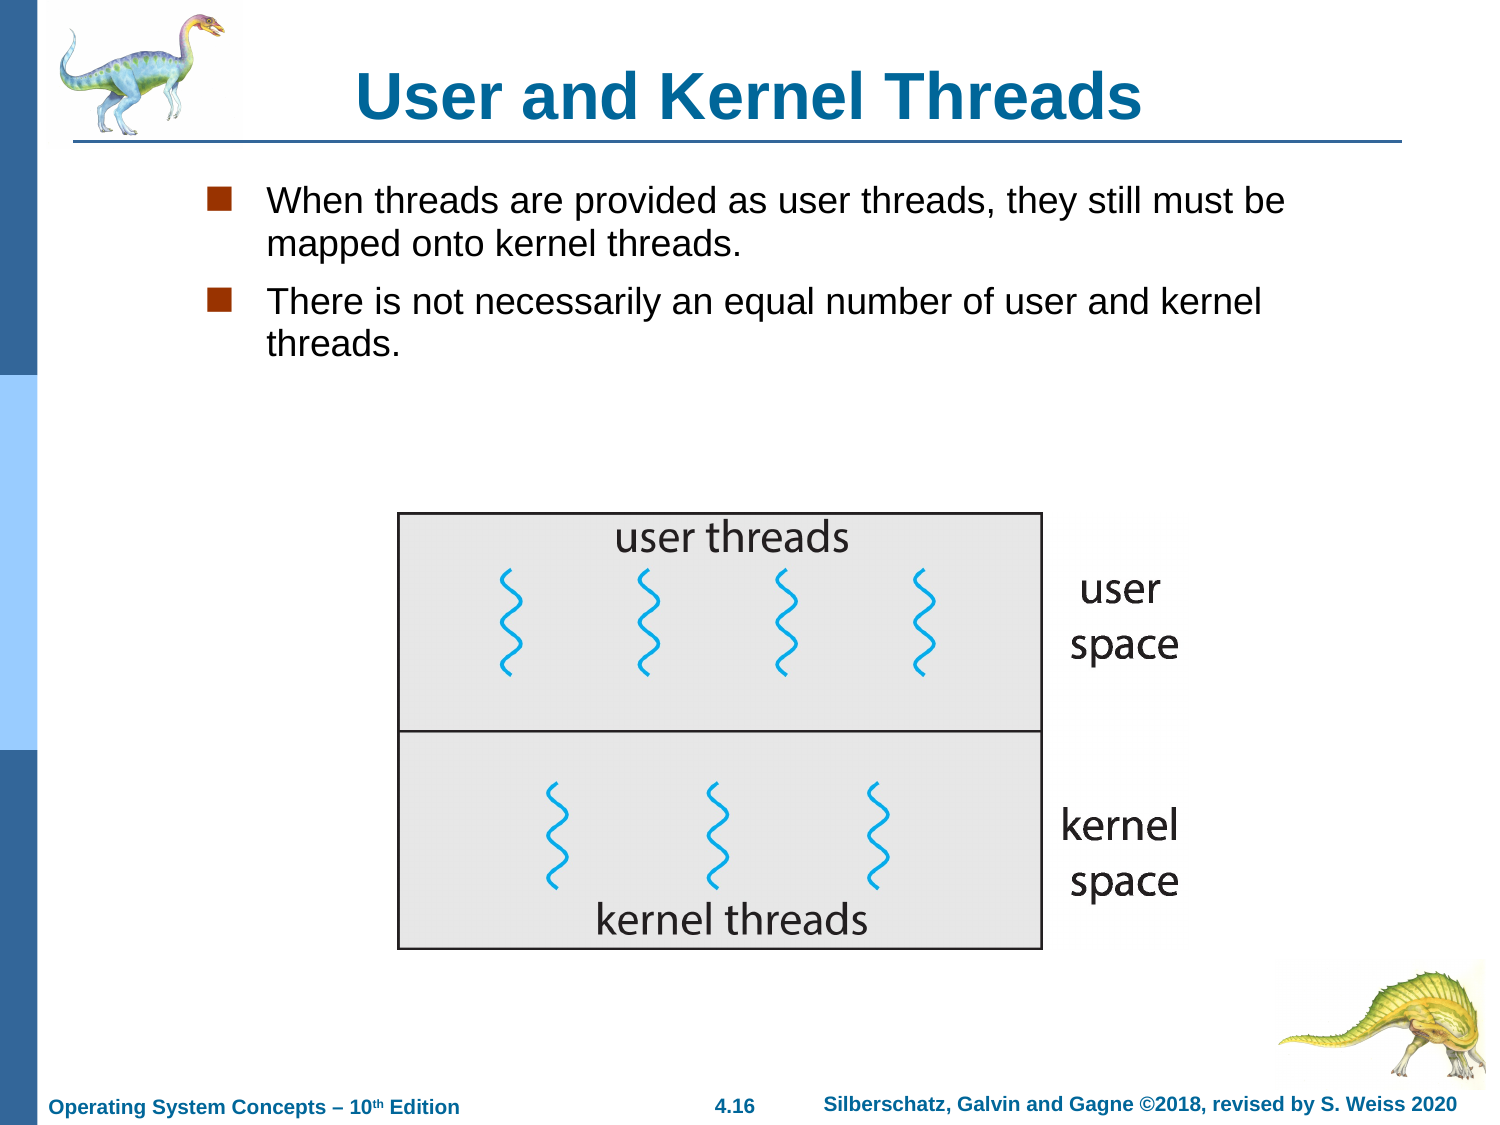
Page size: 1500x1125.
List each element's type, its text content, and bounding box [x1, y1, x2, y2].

picture [1140, 1096, 1148, 1101]
title User and Kernel Threads [75, 45, 1426, 141]
picture [1275, 959, 1486, 1090]
text_box When threads are provided as user threads, they still must be mapped onto kernel threads. There is not necessarily an equal number of user and kernel threads. [210, 179, 1366, 412]
picture [46, 0, 243, 149]
picture [397, 512, 1189, 950]
